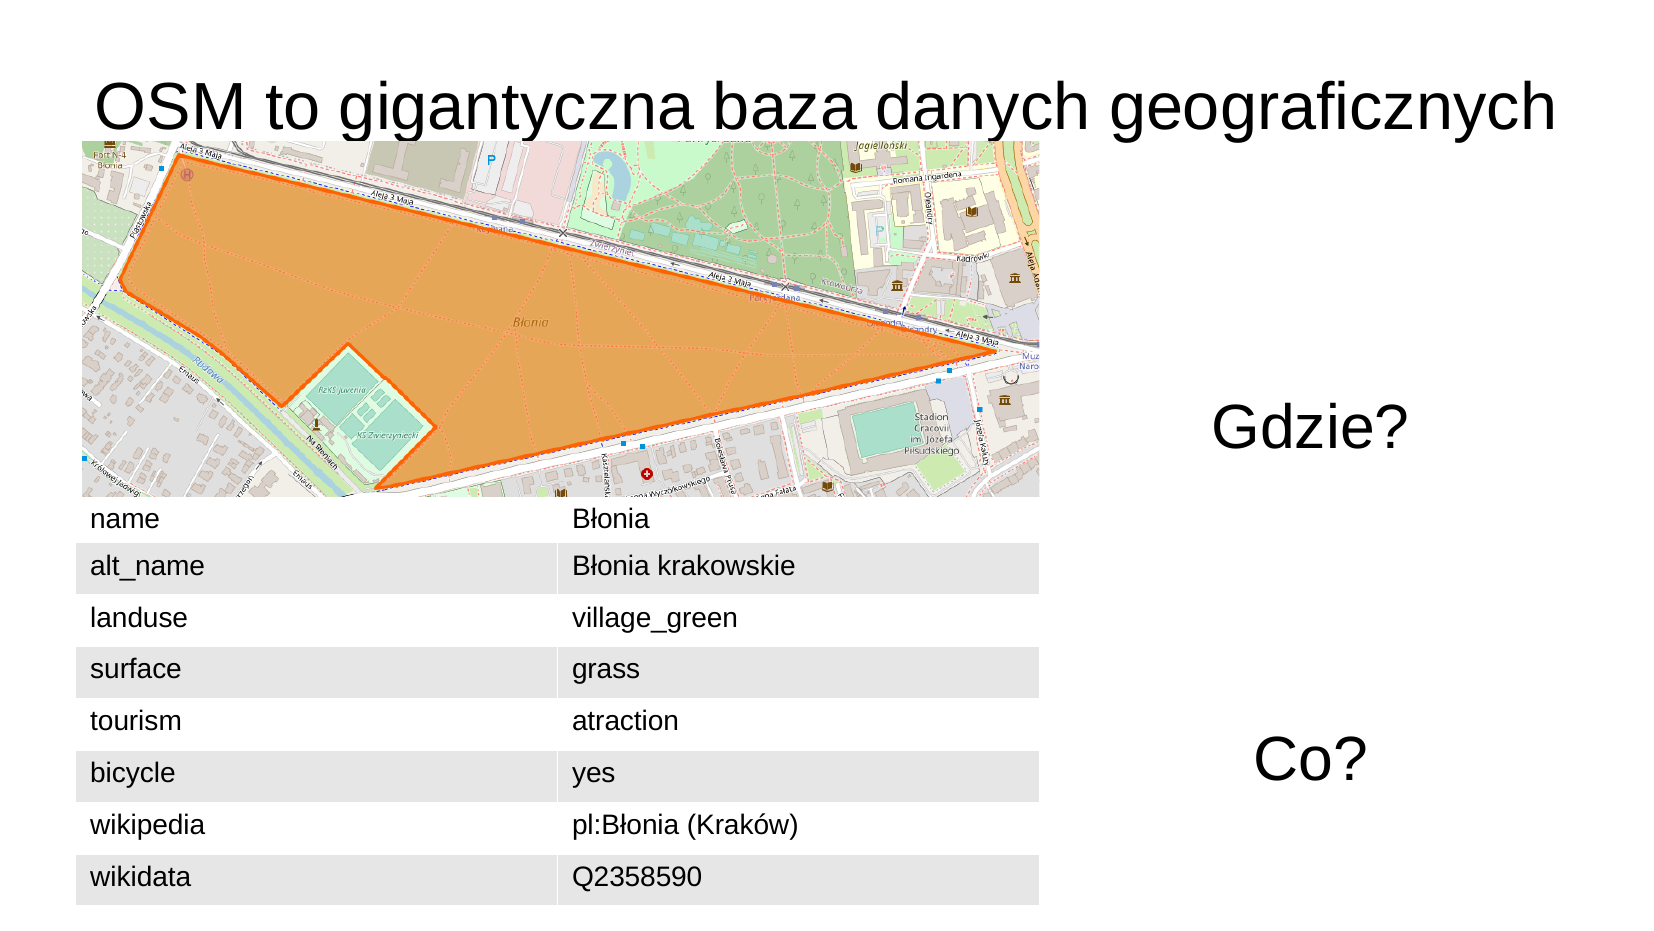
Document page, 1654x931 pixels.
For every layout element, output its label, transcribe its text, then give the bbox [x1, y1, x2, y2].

table_cell bicycle [76, 751, 557, 802]
table_cell pl:Błonia (Kraków) [558, 803, 1039, 854]
title OSM to gigantyczna baza danych geograficznych [82, 25, 1571, 181]
table_cell yes [558, 751, 566, 802]
table_header Błonia [558, 497, 1039, 542]
table_cell surface [76, 647, 557, 698]
table_cell wikipedia [76, 803, 557, 854]
picture [82, 141, 1040, 497]
table_header name [76, 496, 557, 542]
title Gdzie? [566, 345, 1654, 501]
table_cell atraction [558, 699, 566, 750]
table_cell landuse [76, 595, 557, 646]
title Co? [566, 677, 1654, 833]
table_cell village_green [558, 595, 1039, 646]
table_cell Błonia krakowskie [558, 543, 1039, 594]
table_cell grass [558, 647, 1039, 698]
table_cell tourism [76, 699, 557, 750]
table_cell alt_name [76, 543, 557, 594]
table_cell Q2358590 [558, 855, 1039, 905]
table_cell wikidata [76, 855, 557, 905]
